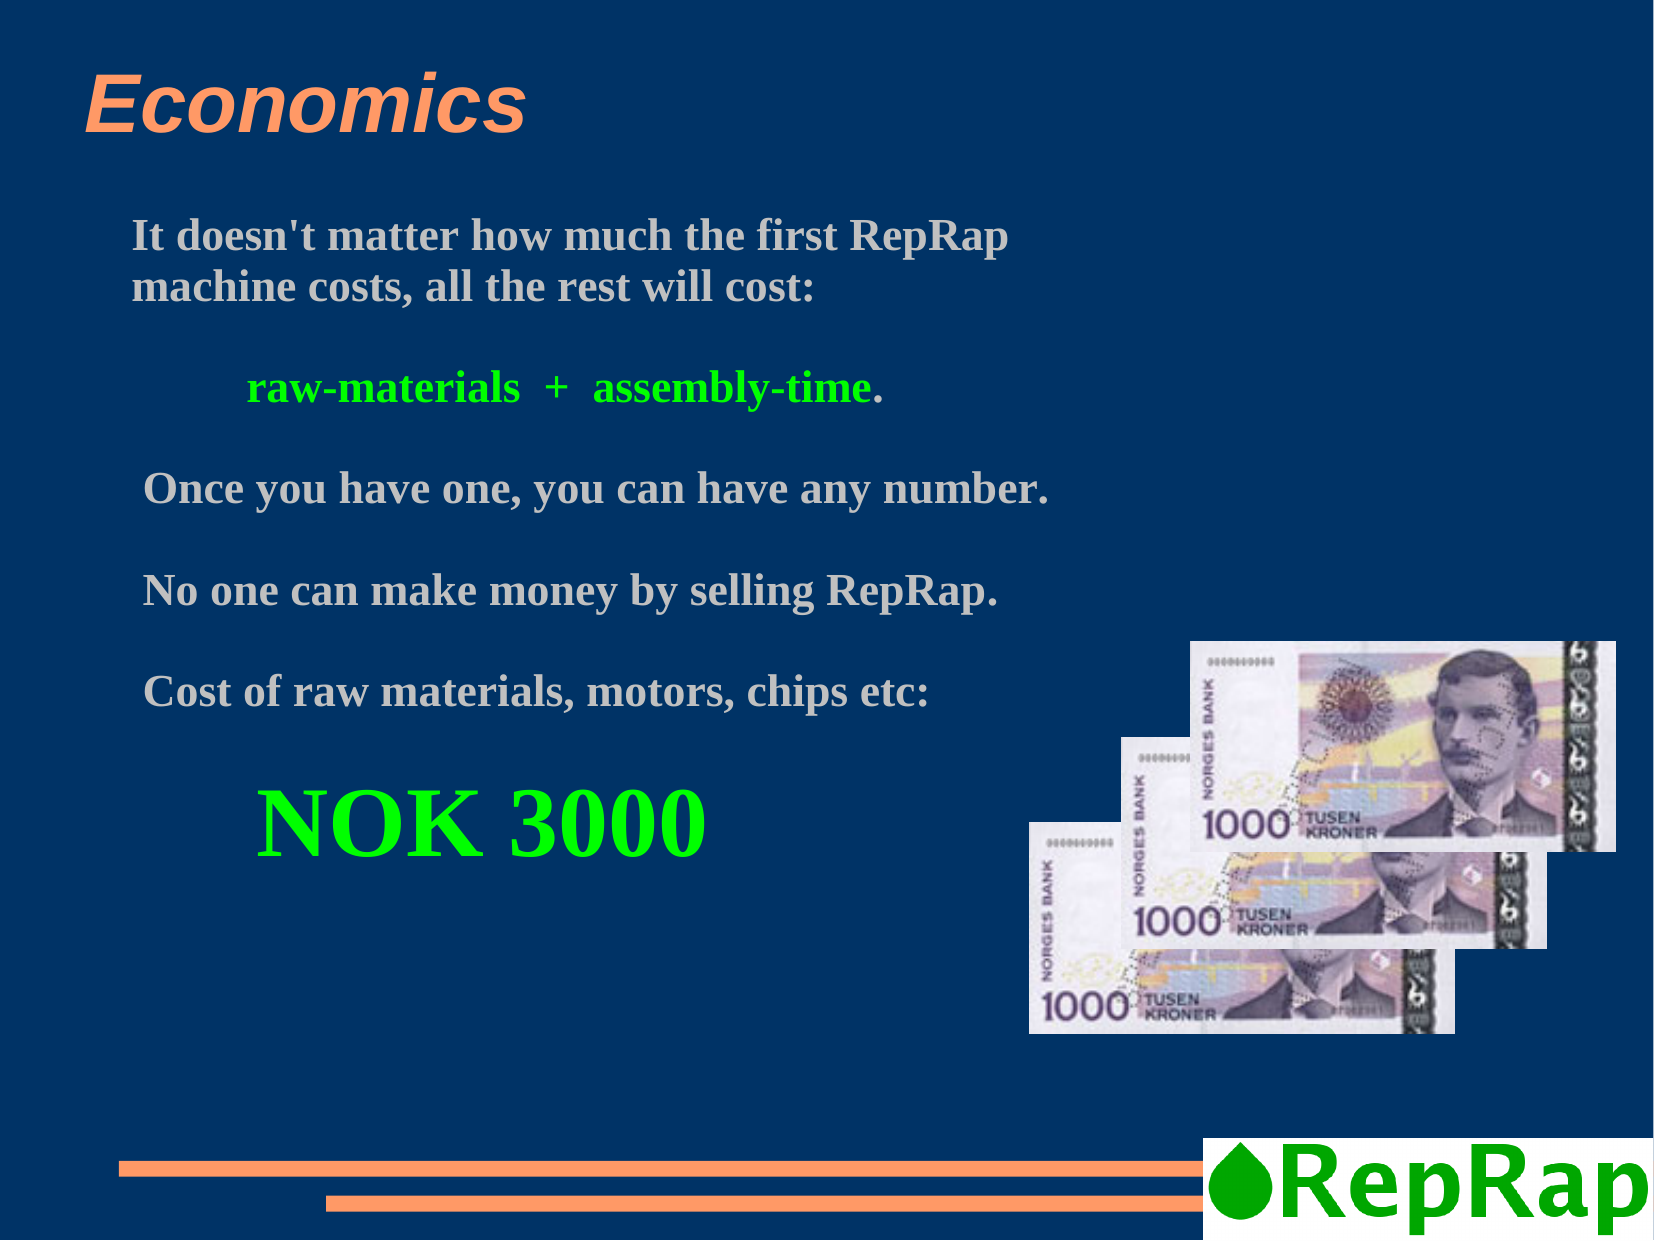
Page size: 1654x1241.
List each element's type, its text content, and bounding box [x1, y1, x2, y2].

title Economics [84, 0, 1497, 208]
text_box It doesn't matter how much the first RepRap machine costs, all the rest will cost: raw-materials + assembly-time. Once you have one, you can have any number. No one can make money by selling RepRap. Cost of raw materials, motors, chips etc: NOK 3000 [131, 209, 1491, 1186]
picture [1029, 641, 1616, 1034]
picture [1203, 1138, 1654, 1241]
